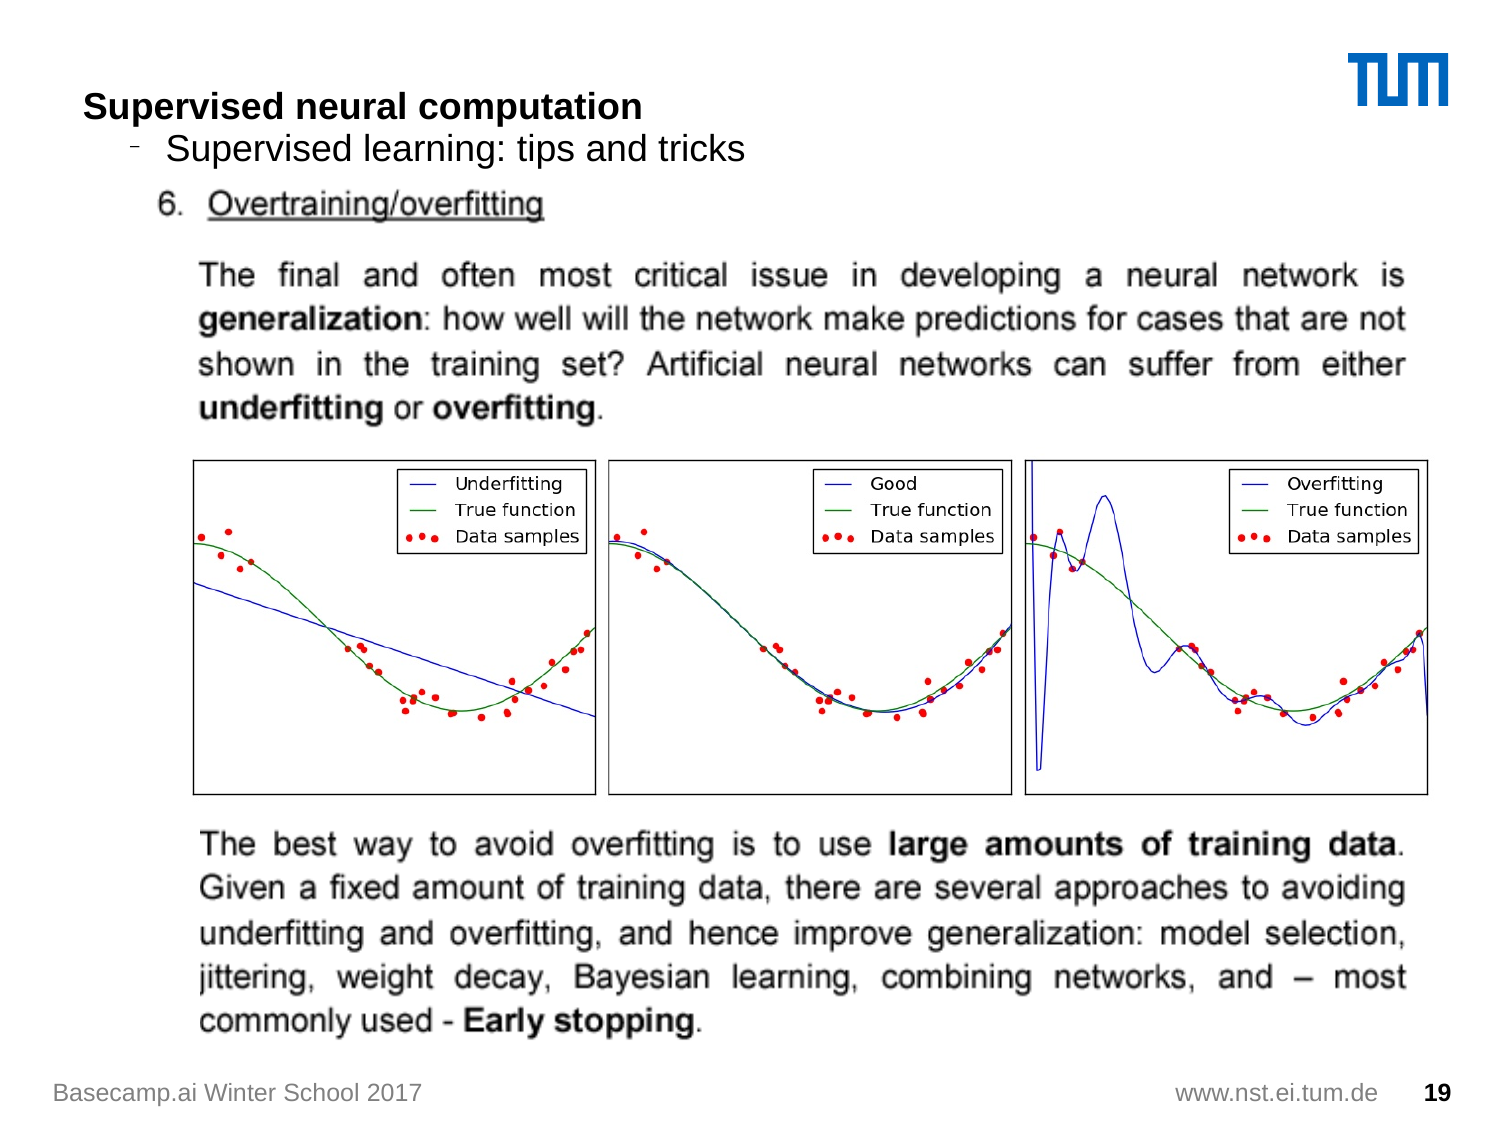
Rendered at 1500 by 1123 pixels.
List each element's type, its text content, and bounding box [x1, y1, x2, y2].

text_box Supervised neural computation Supervised learning: tips and tricks [68, 77, 1406, 343]
picture [154, 170, 1442, 810]
picture [200, 814, 1411, 1048]
